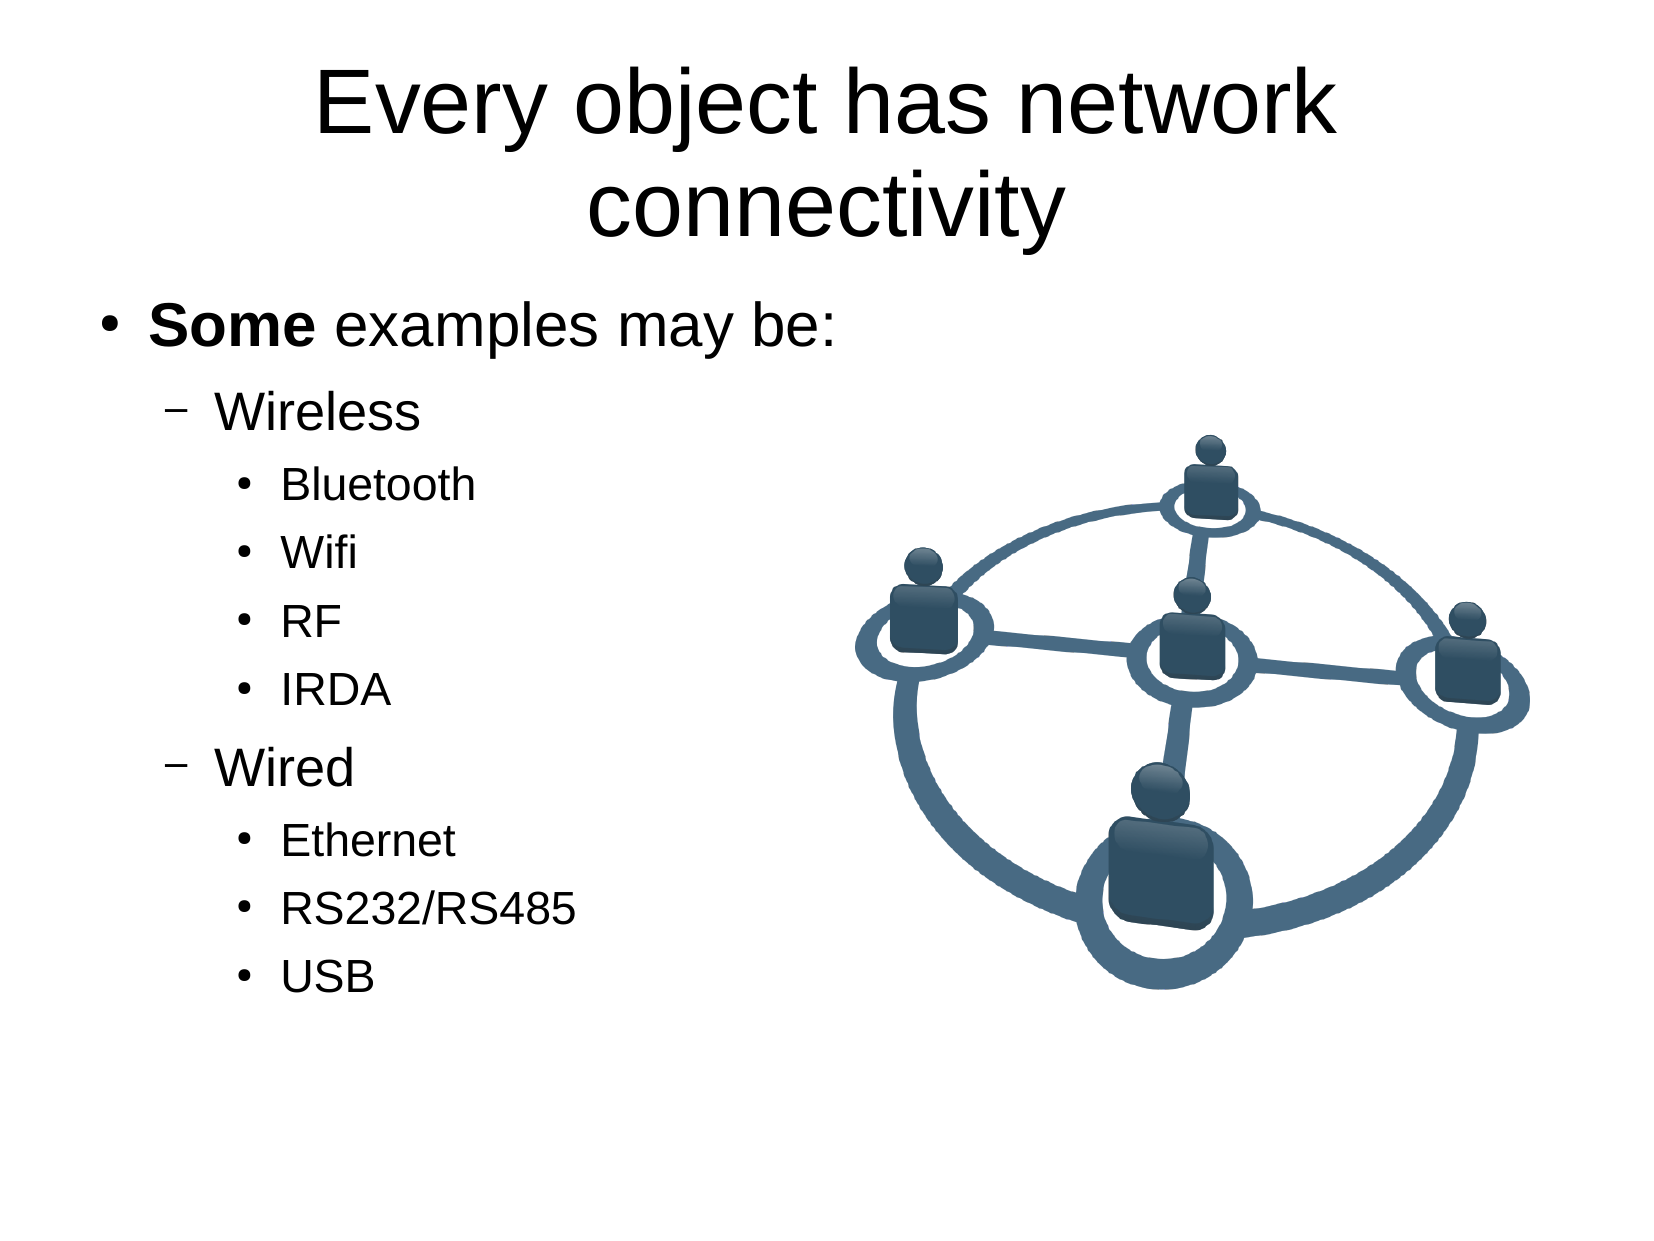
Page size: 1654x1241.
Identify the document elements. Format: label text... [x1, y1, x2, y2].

title Every object has network connectivity [82, 26, 1571, 280]
list Some examples may be: Wireless Bluetooth Wifi RF IRDA Wired Ethernet RS232/RS485 USB [82, 290, 1571, 1010]
picture [855, 434, 1530, 991]
